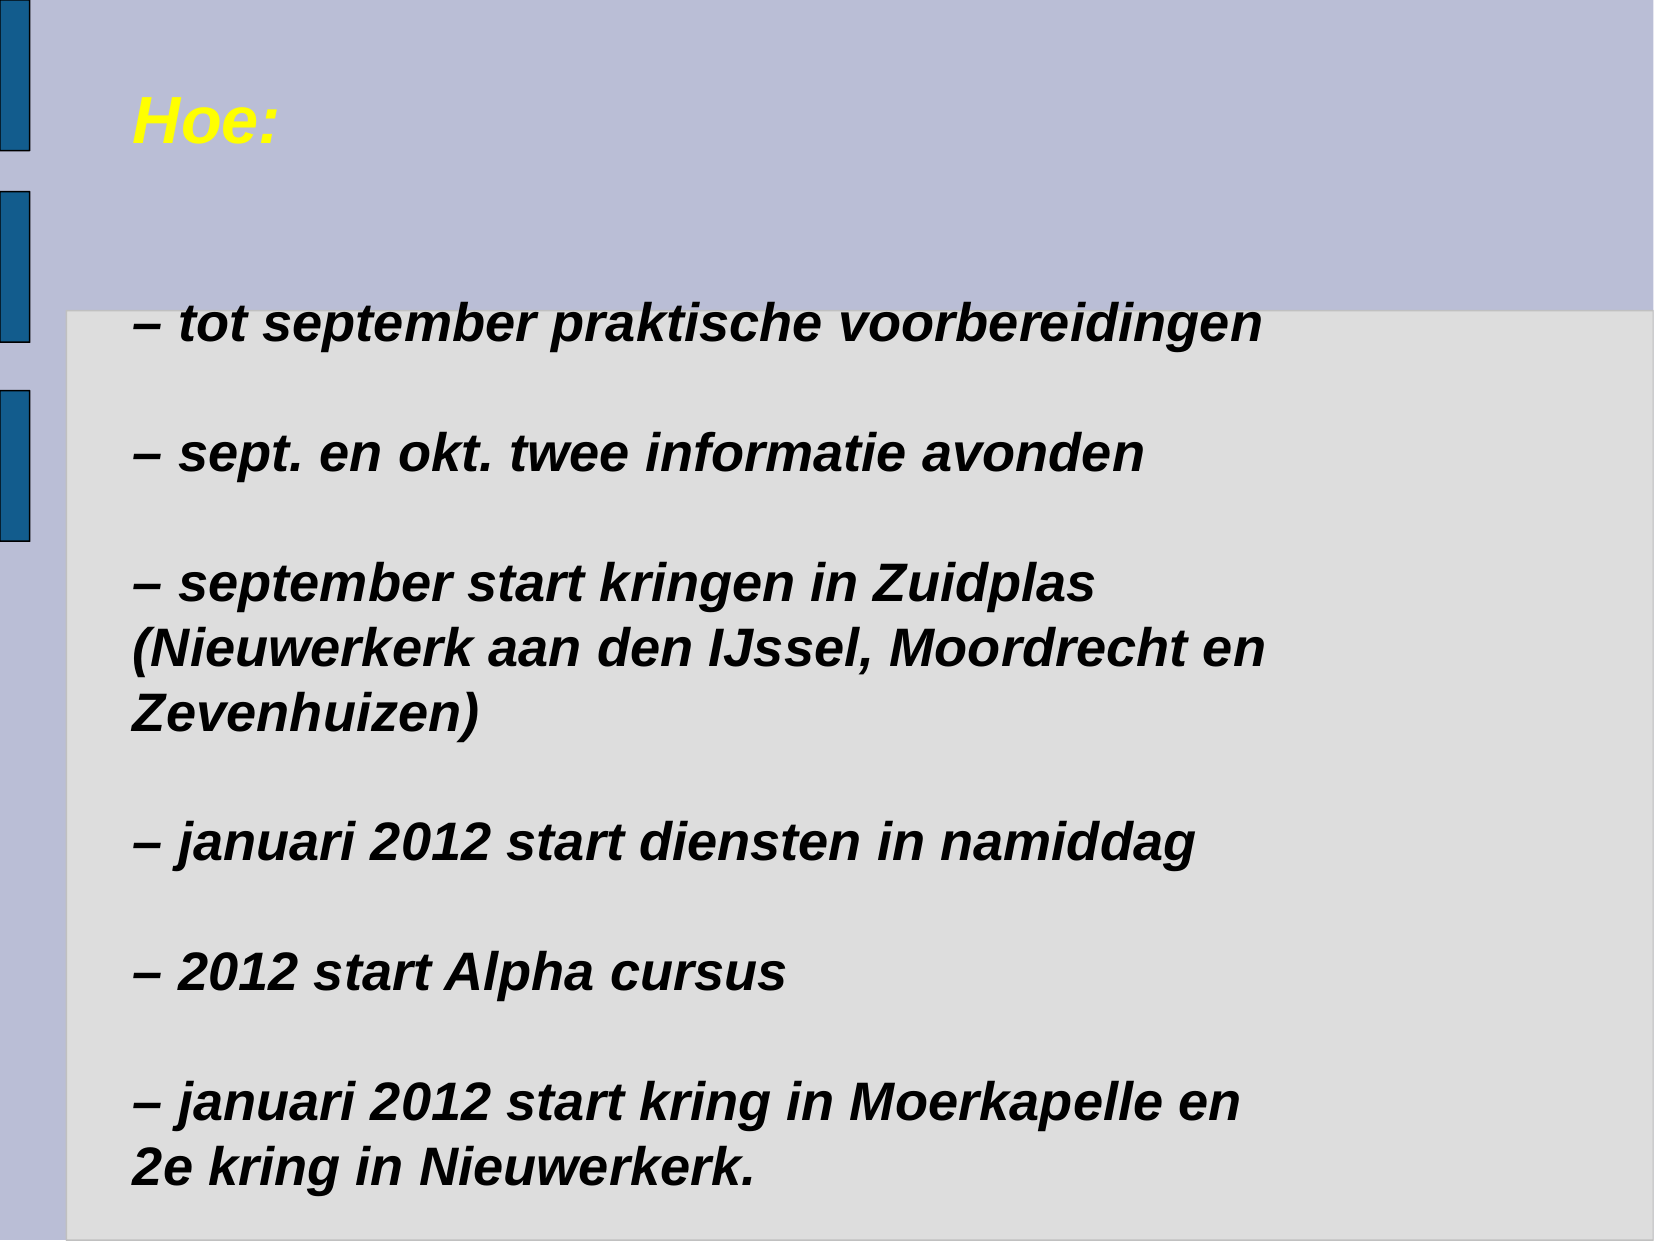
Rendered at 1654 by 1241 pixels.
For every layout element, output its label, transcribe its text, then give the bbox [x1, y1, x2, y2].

text_box Hoe: – tot september praktische voorbereidingen – sept. en okt. twee informatie avonden – september start kringen in Zuidplas (Nieuwerkerk aan den IJssel, Moordrecht en Zevenhuizen) – januari 2012 start diensten in namiddag – 2012 start Alpha cursus – januari 2012 start kring in Moerkapelle en 2e kring in Nieuwerkerk. [118, 69, 1280, 1052]
